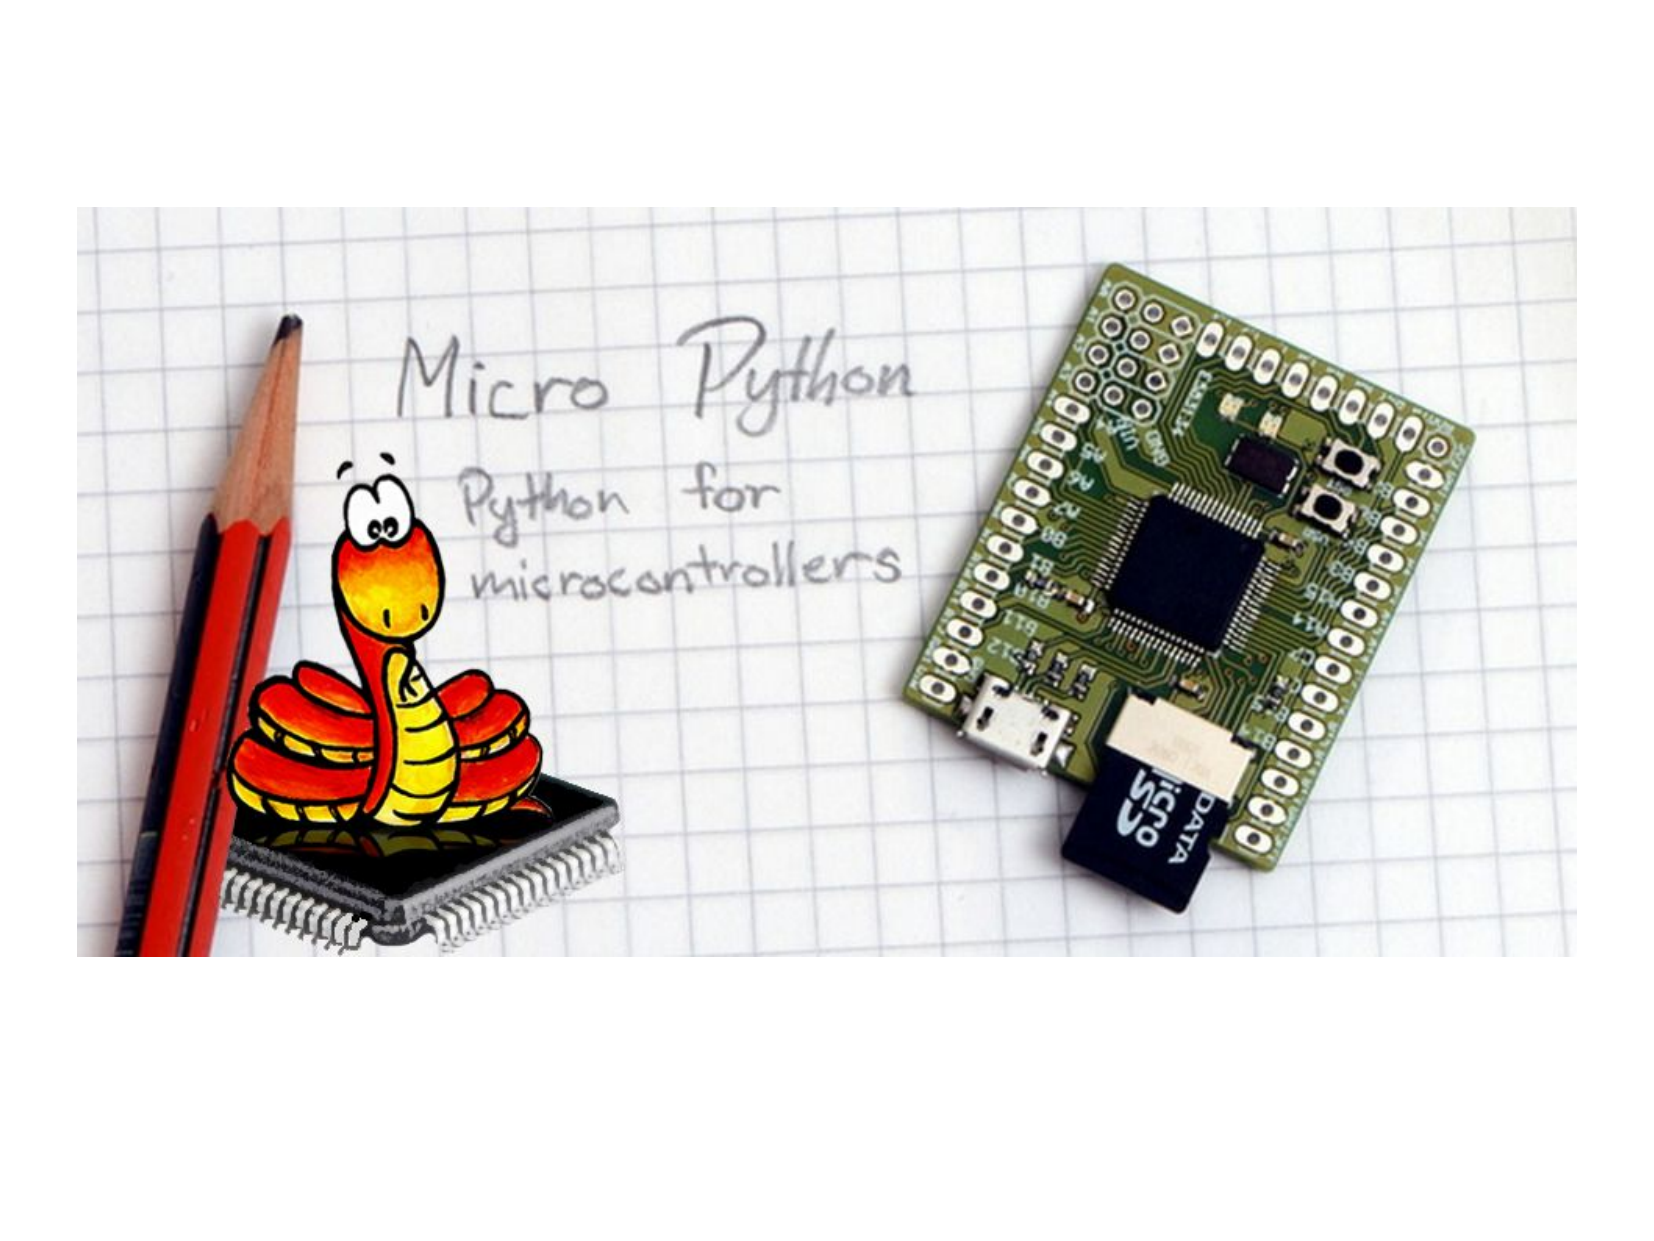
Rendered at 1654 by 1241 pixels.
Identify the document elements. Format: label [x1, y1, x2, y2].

picture [77, 207, 1577, 957]
